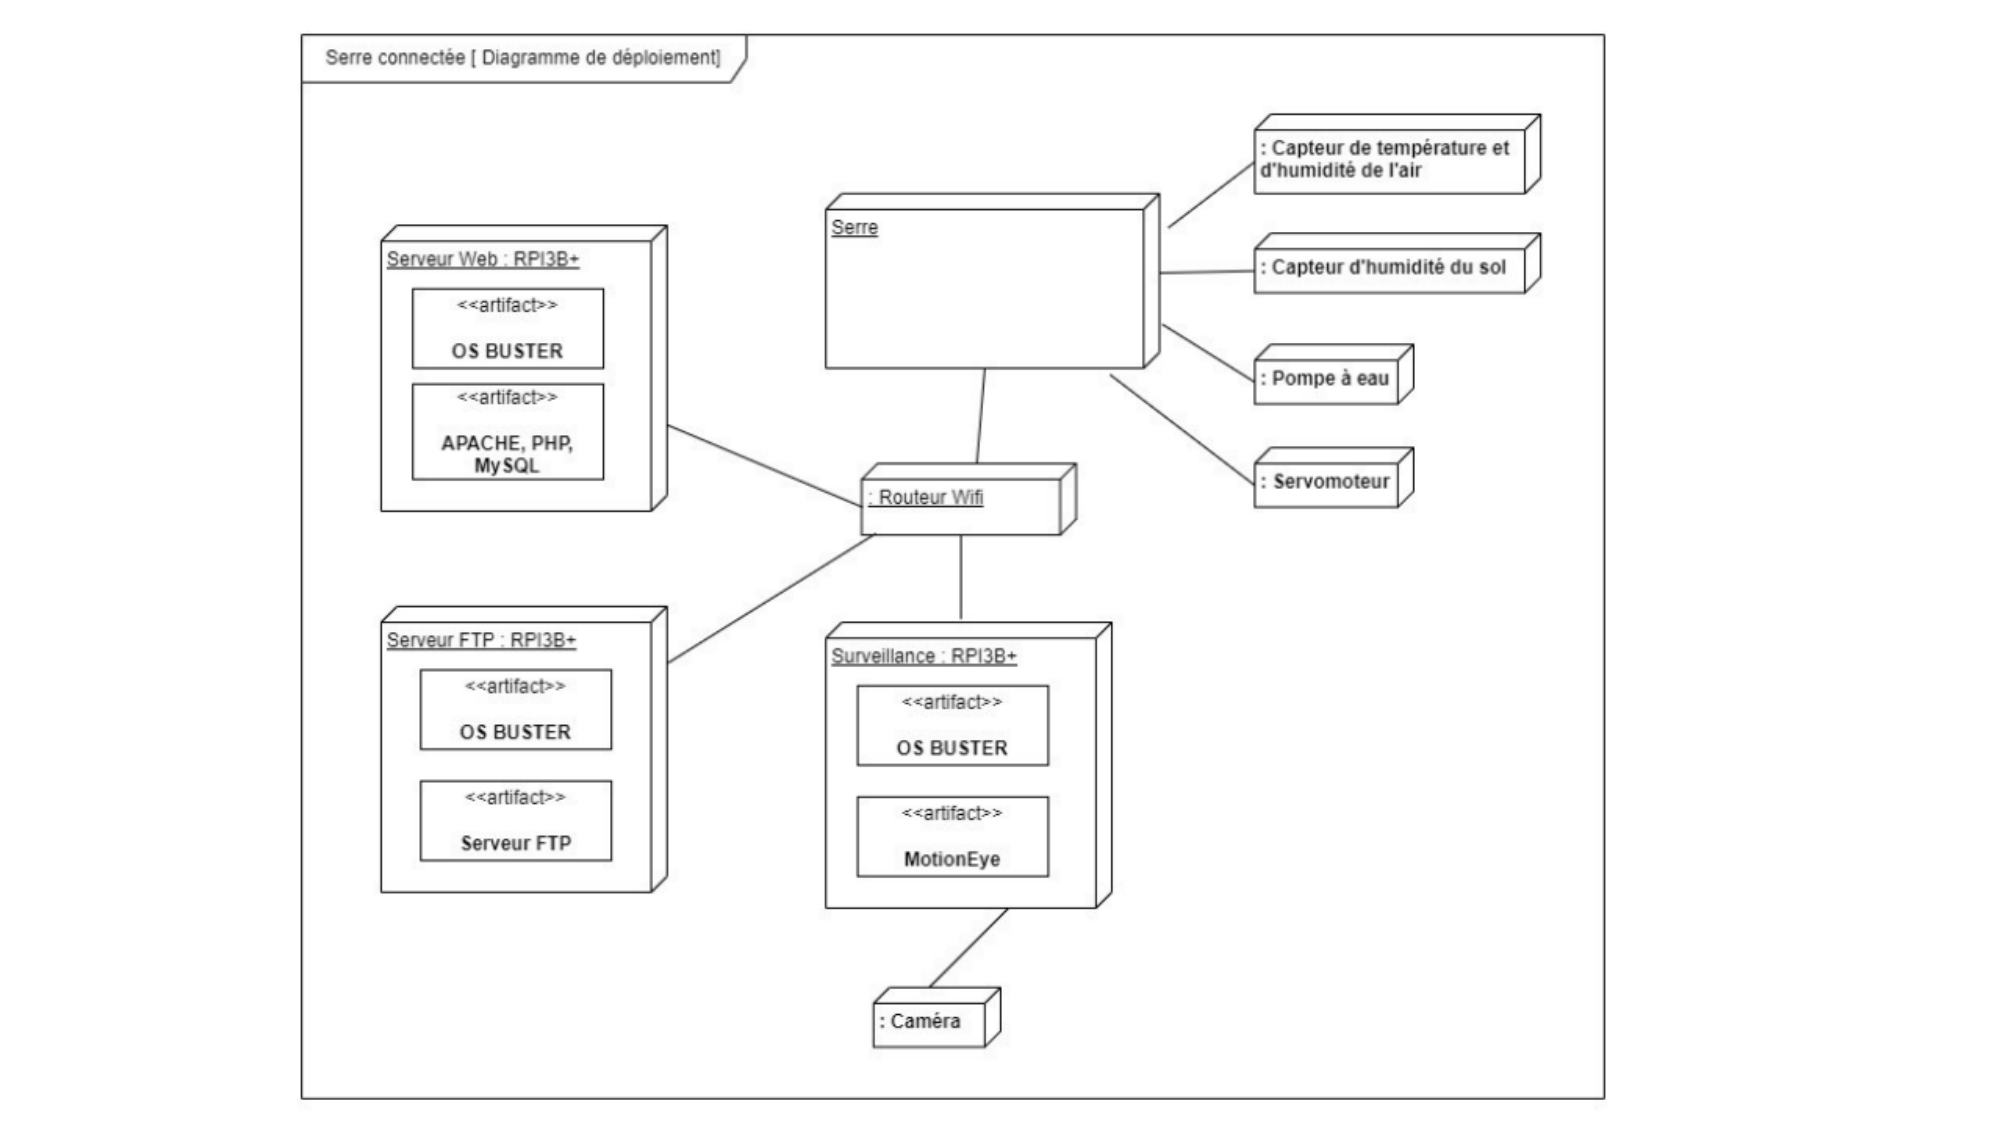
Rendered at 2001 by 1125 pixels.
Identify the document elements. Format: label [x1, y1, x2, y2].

picture [265, 20, 1626, 1125]
